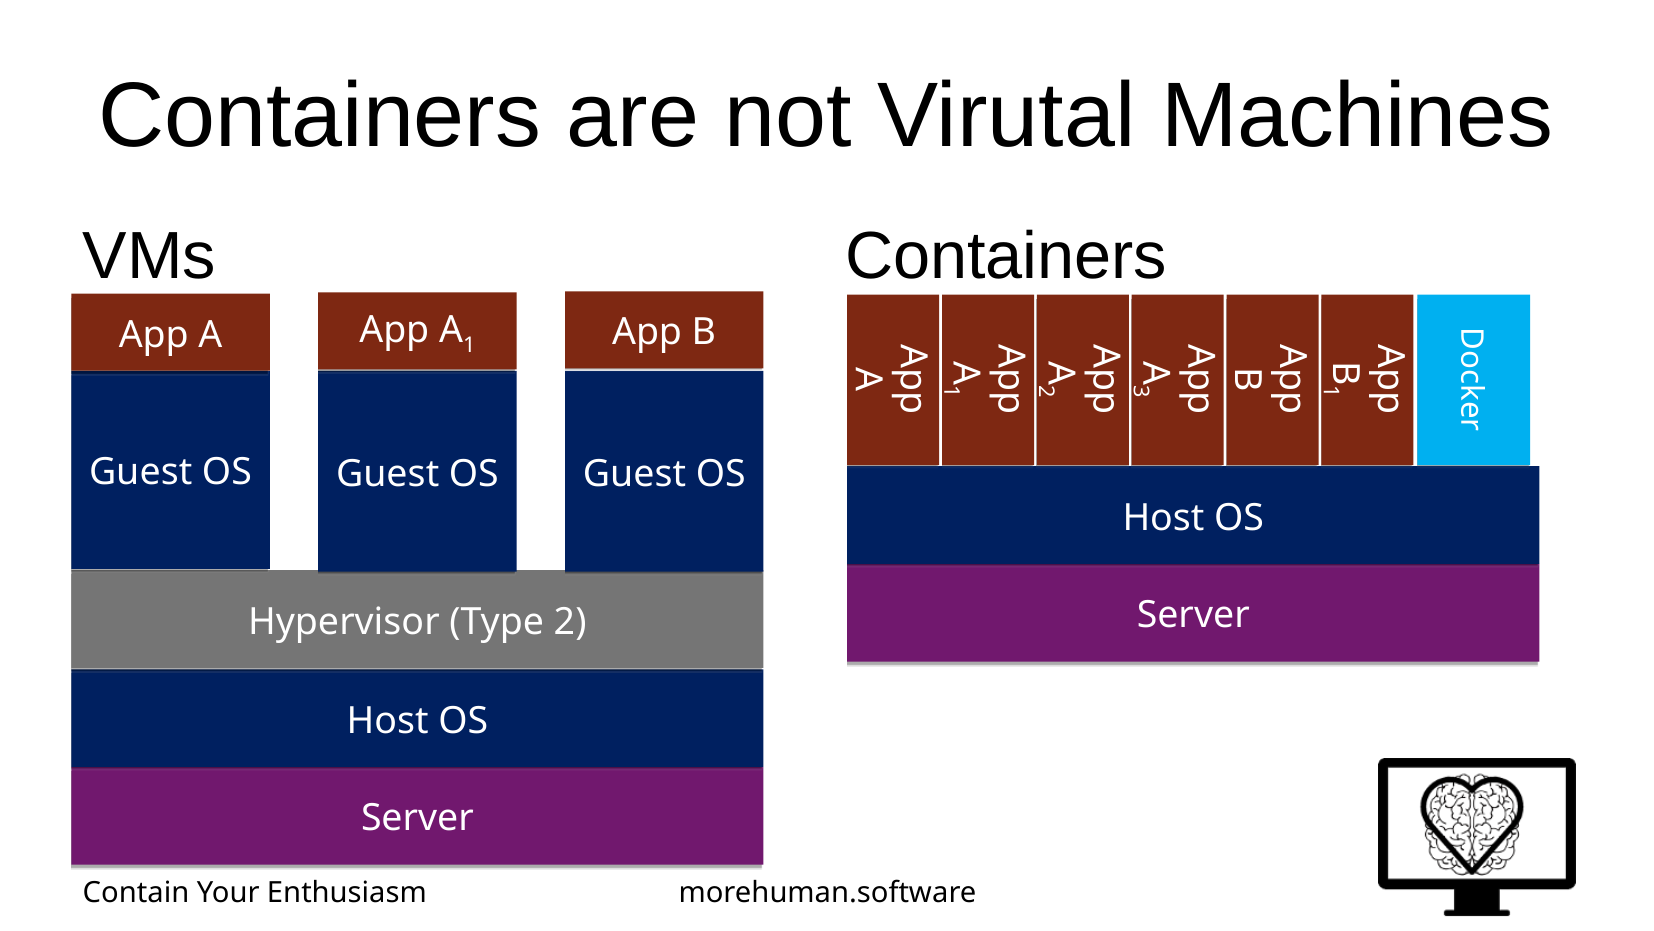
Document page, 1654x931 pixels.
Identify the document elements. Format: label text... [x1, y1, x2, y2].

text_box App B [1226, 294, 1319, 466]
text_box Hypervisor (Type 2) [71, 570, 764, 668]
list VMs [82, 217, 809, 758]
picture [1378, 758, 1576, 925]
text_box Docker [1417, 294, 1531, 466]
text_box Server [847, 564, 1540, 662]
text_box App A2 [1036, 294, 1129, 466]
text_box App A1 [942, 294, 1035, 466]
text_box App B [565, 291, 764, 369]
text_box Host OS [847, 466, 1540, 564]
text_box Guest OS [318, 370, 517, 572]
text_box Guest OS [565, 370, 764, 572]
text_box Server [71, 767, 764, 865]
list Containers [845, 217, 1572, 758]
text_box App A [71, 293, 270, 371]
text_box App B1 [1321, 294, 1414, 466]
text_box App A1 [318, 292, 517, 370]
text_box Host OS [71, 669, 764, 767]
text_box Guest OS [71, 371, 270, 569]
title Containers are not Virutal Machines [82, 37, 1571, 193]
text_box App A [847, 294, 940, 466]
text_box App A3 [1131, 294, 1224, 466]
